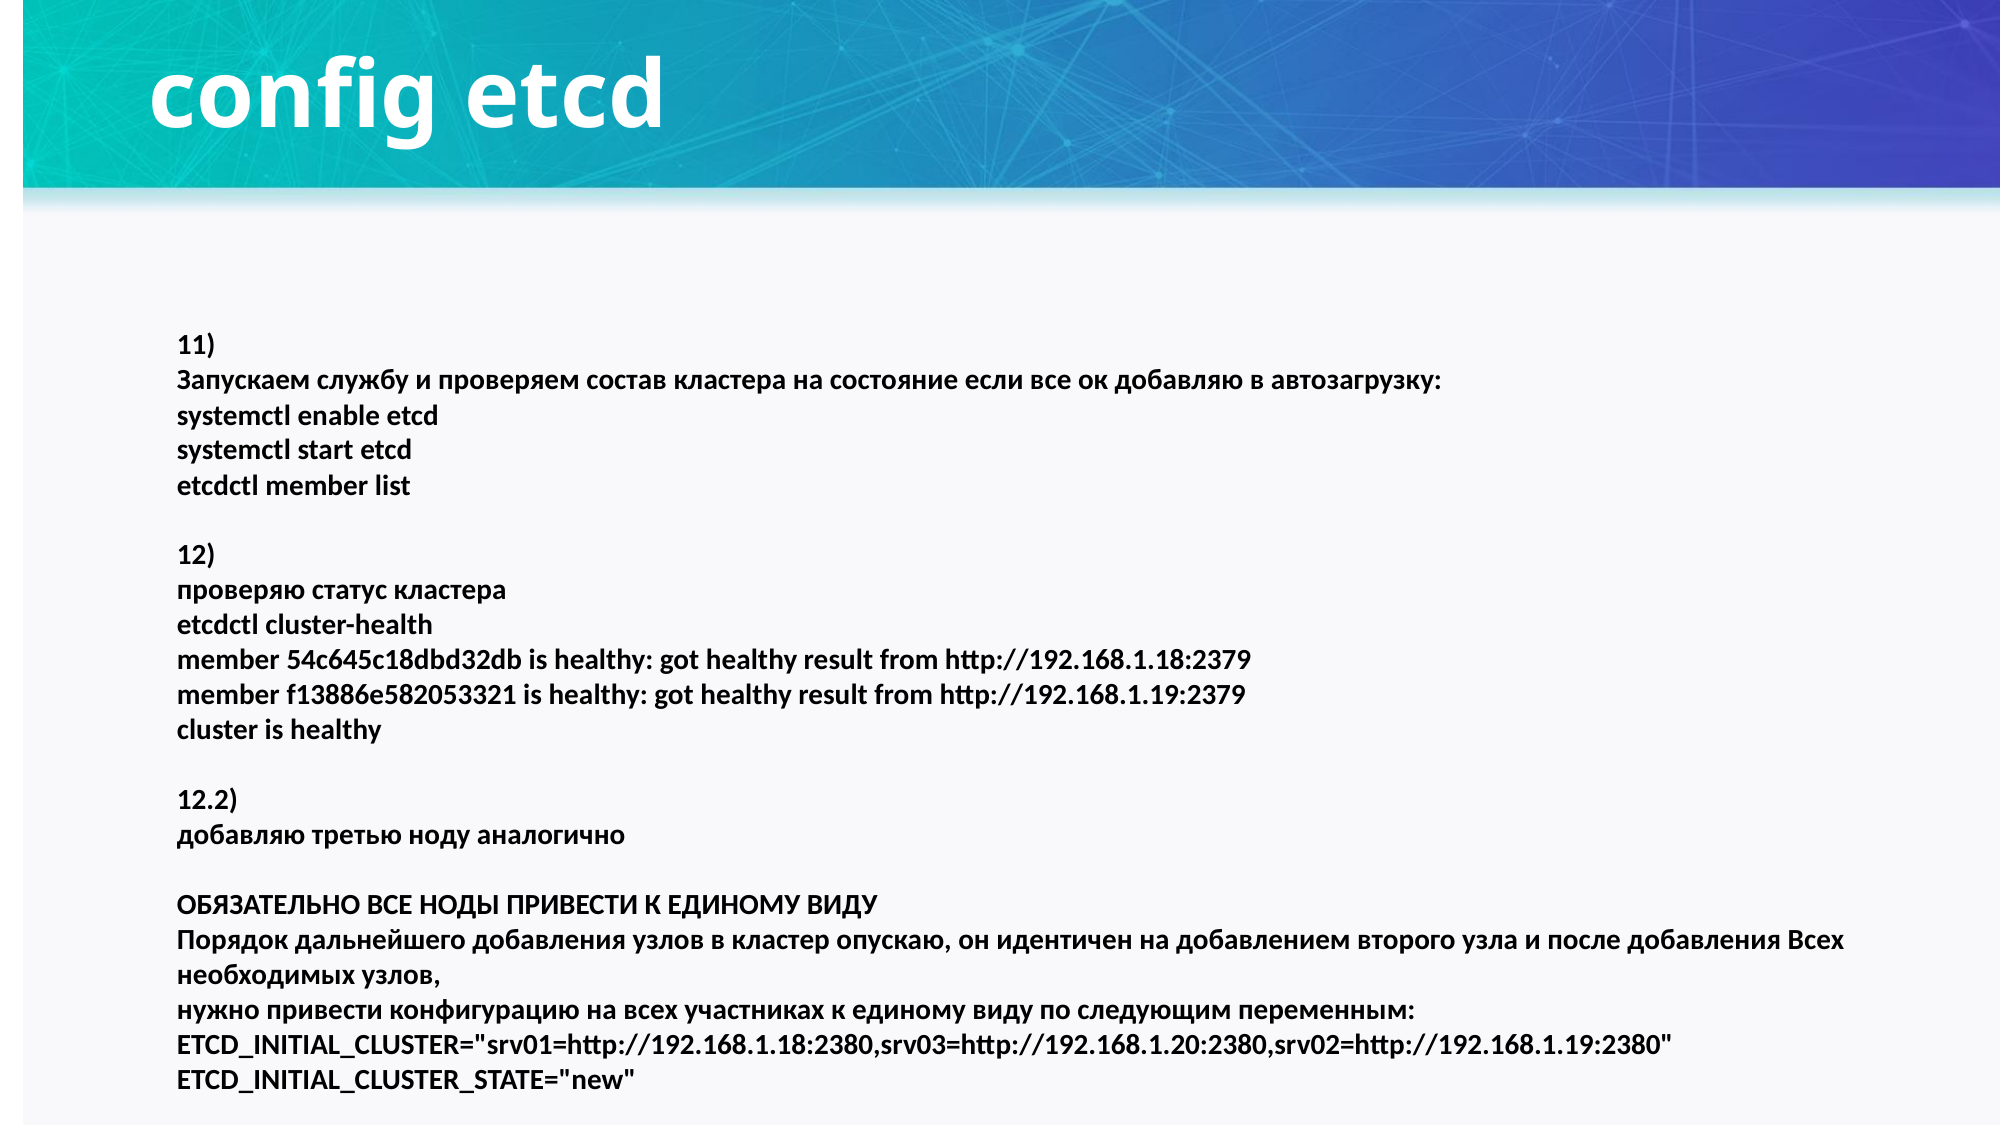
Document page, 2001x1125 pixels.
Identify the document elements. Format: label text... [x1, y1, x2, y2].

text_box 11) Запускаем службу и проверяем состав кластера на состояние если все ок добавляю в автозагрузку: systemctl enable etcd systemctl start etcd etcdctl member list 12) проверяю статус кластера etcdctl cluster-health member 54c645c18dbd32db is healthy: got healthy result from http://192.168.1.18:2379 member f13886e582053321 is healthy: got healthy result from http://192.168.1.19:2379 cluster is healthy 12.2) добавляю третью ноду аналогично ОБЯЗАТЕЛЬНО ВСЕ НОДЫ ПРИВЕСТИ К ЕДИНОМУ ВИДУ Порядок дальнейшего добавления узлов в кластер опускаю, он идентичен на добавлением второго узла и после добавления Всех необходимых узлов, нужно привести конфигурацию на всех участниках к единому виду по следующим переменным: ETCD_INITIAL_CLUSTER="srv01=http://192.168.1.18:2380,srv03=http://192.168.1.20:2380,srv02=http://192.168.1.19:2380" ETCD_INITIAL_CLUSTER_STATE="new" [161, 310, 2000, 1125]
picture [23, 0, 2000, 1125]
text_box config etcd [133, 31, 1779, 163]
